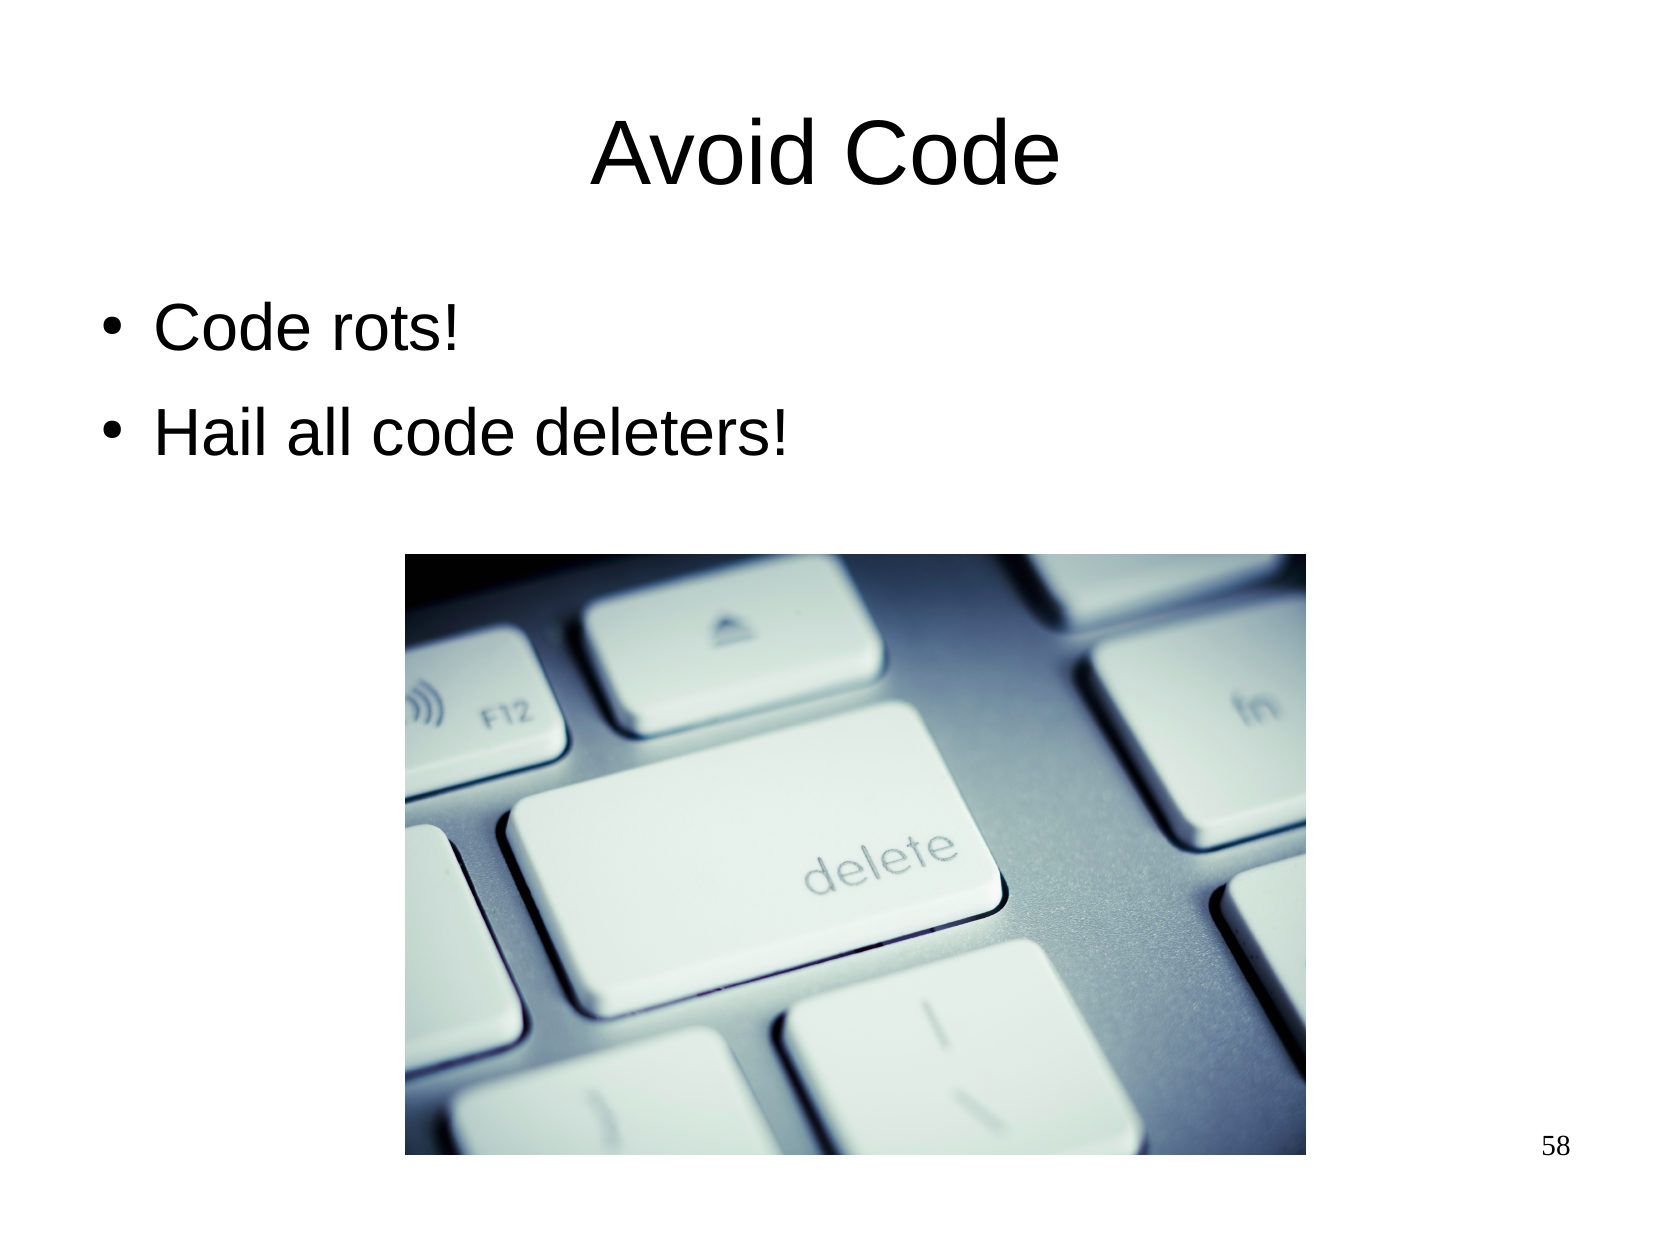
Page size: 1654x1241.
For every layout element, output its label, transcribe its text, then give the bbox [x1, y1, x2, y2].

picture [405, 554, 1306, 1155]
list Code rots! Hail all code deleters! [82, 290, 1571, 1010]
title Avoid Code [82, 49, 1571, 257]
